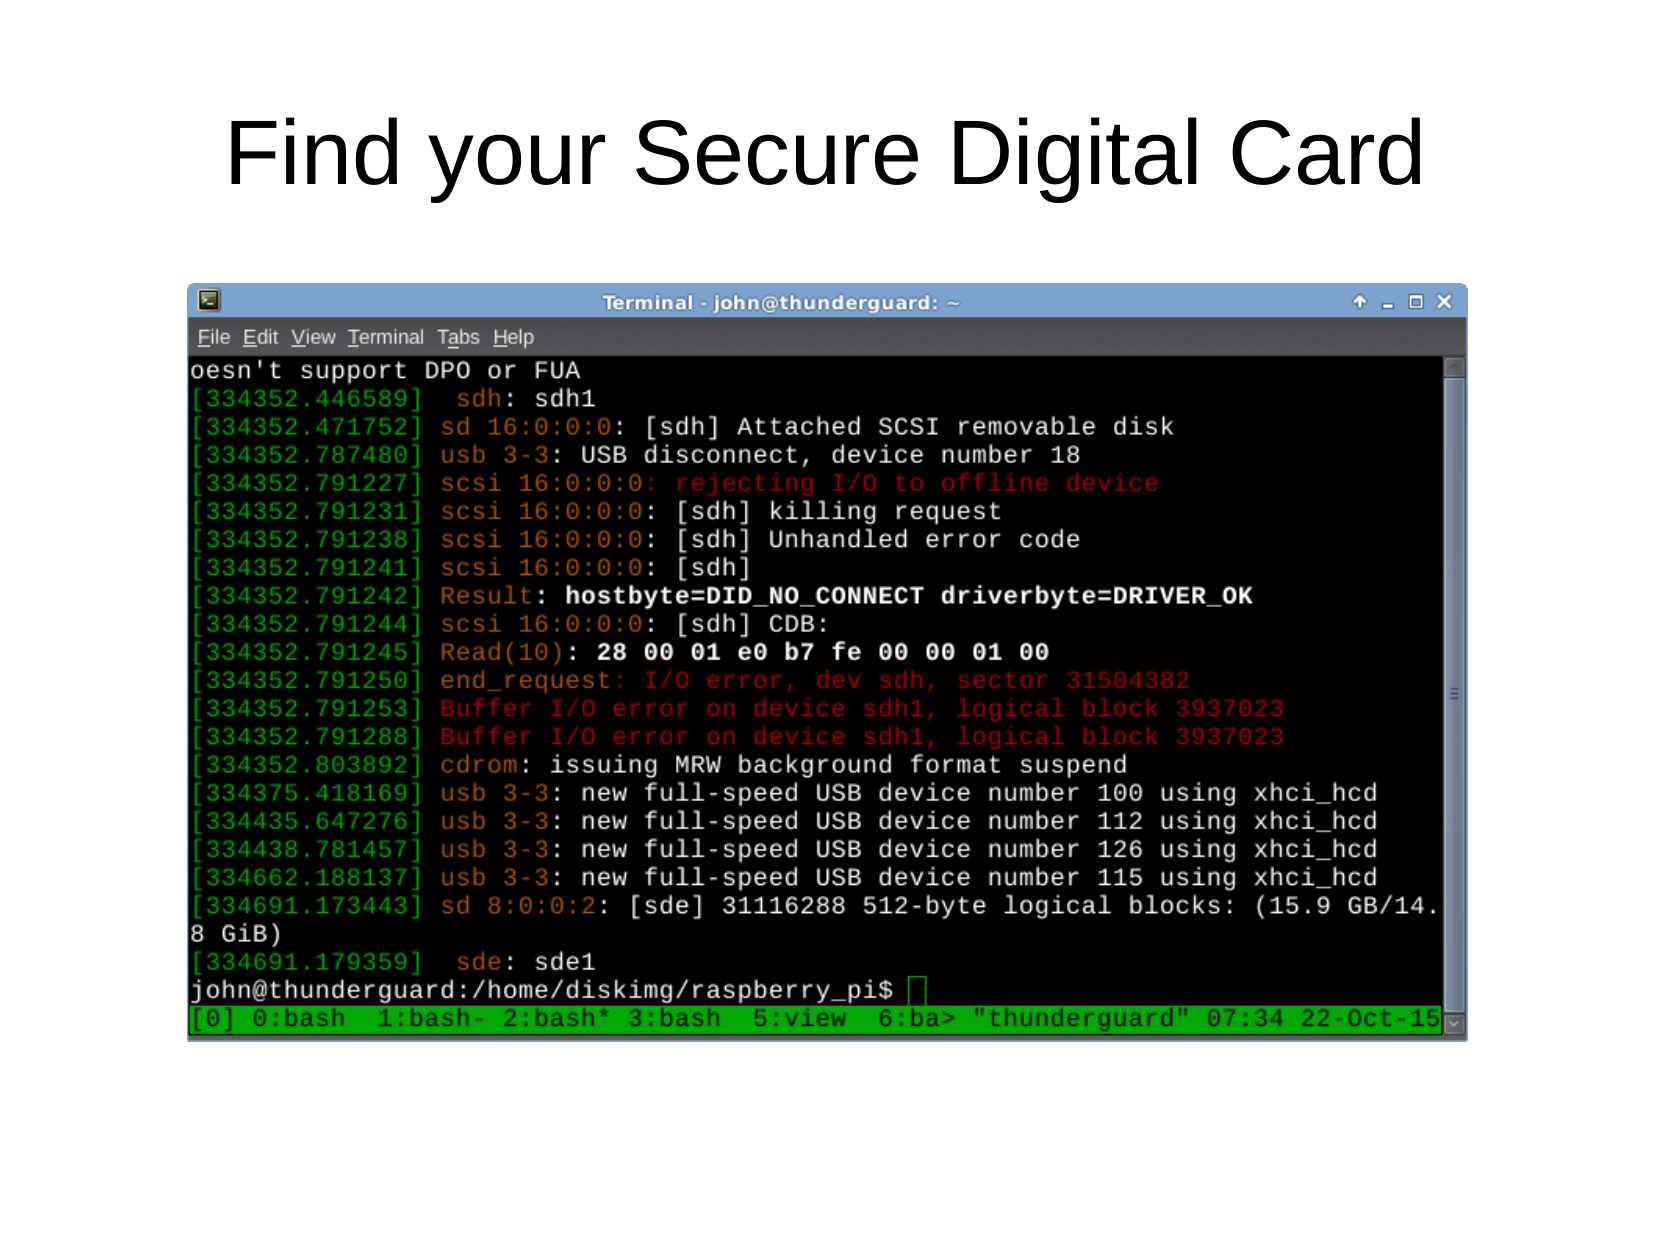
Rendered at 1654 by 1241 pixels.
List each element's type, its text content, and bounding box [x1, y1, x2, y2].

picture [187, 283, 1468, 1042]
title Find your Secure Digital Card [82, 49, 1571, 257]
